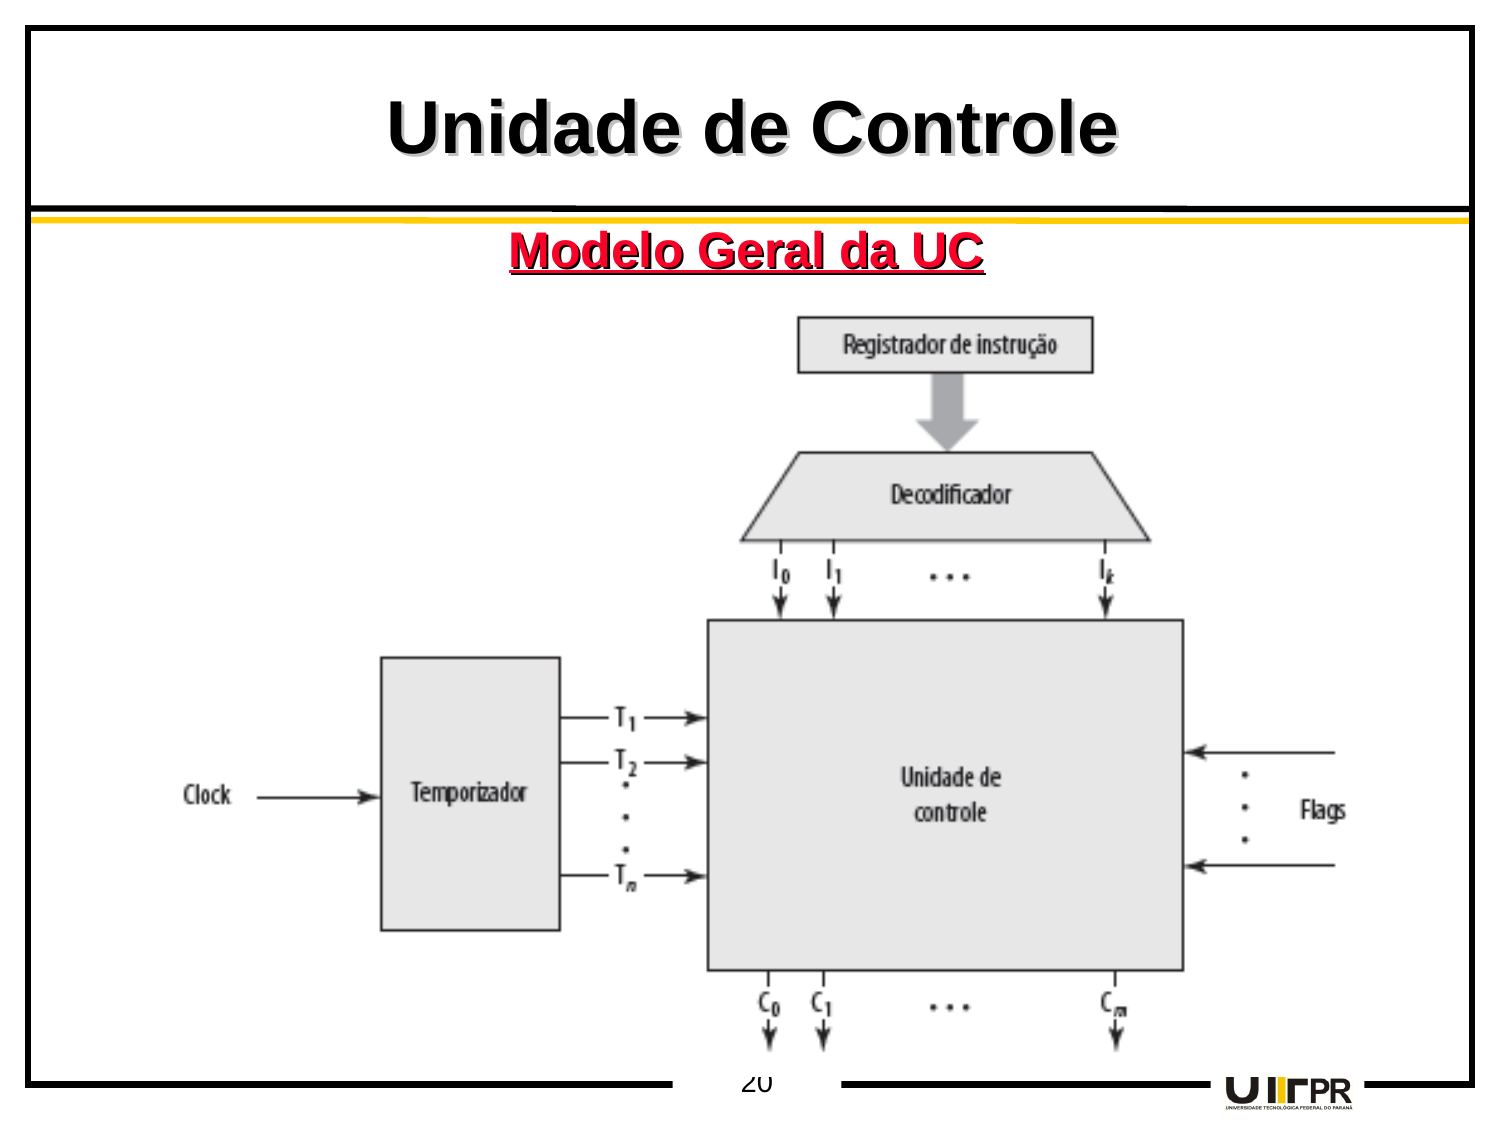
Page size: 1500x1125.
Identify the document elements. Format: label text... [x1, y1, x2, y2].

list Modelo Geral da UC [53, 220, 1440, 479]
title Unidade de Controle [29, 85, 1477, 180]
text_box [122, 293, 1378, 1077]
picture [1225, 1077, 1353, 1110]
